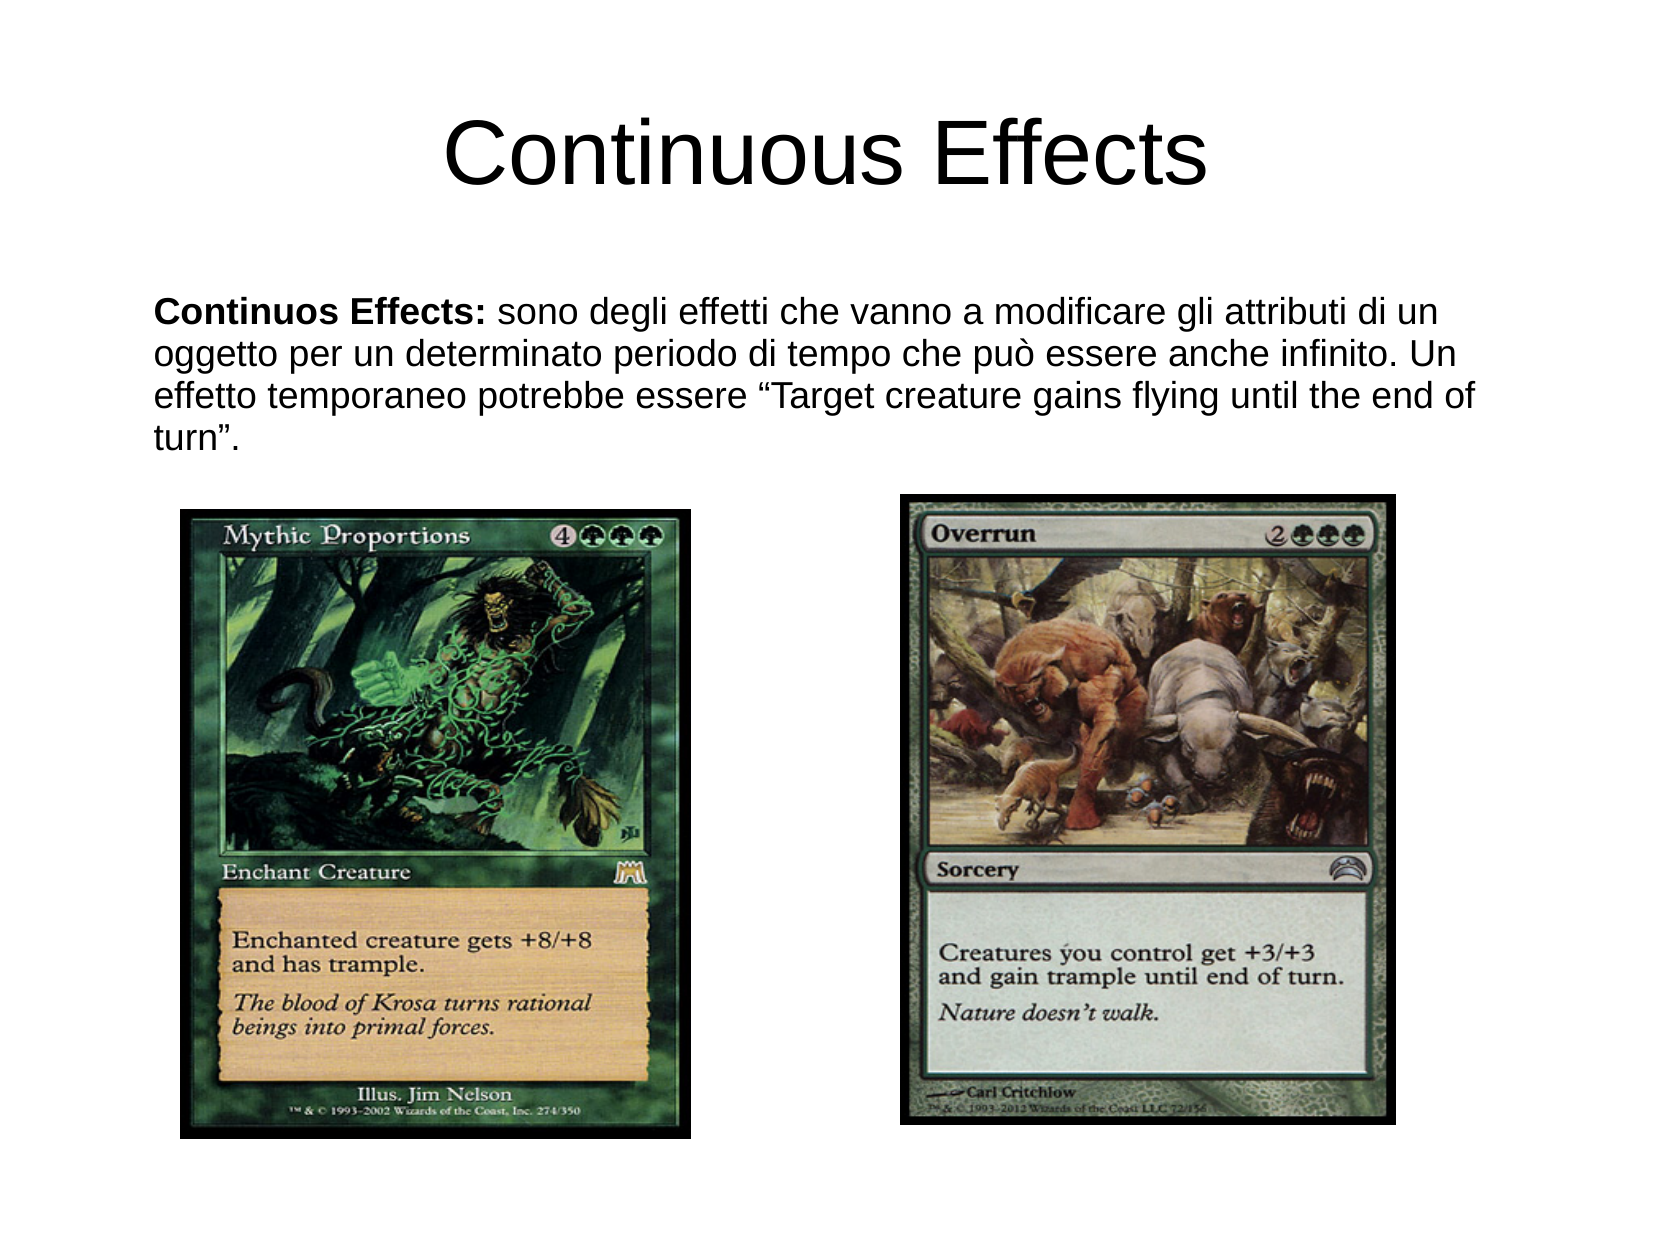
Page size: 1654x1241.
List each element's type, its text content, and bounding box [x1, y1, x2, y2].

list Continuos Effects: sono degli effetti che vanno a modificare gli attributi di un oggetto per un determinato periodo di tempo che può essere anche infinito. Un effetto temporaneo potrebbe essere “Target creature gains flying until the end of turn”. [82, 290, 1571, 1010]
title Continuous Effects [82, 49, 1571, 257]
picture [180, 509, 691, 1139]
picture [900, 494, 1396, 1126]
